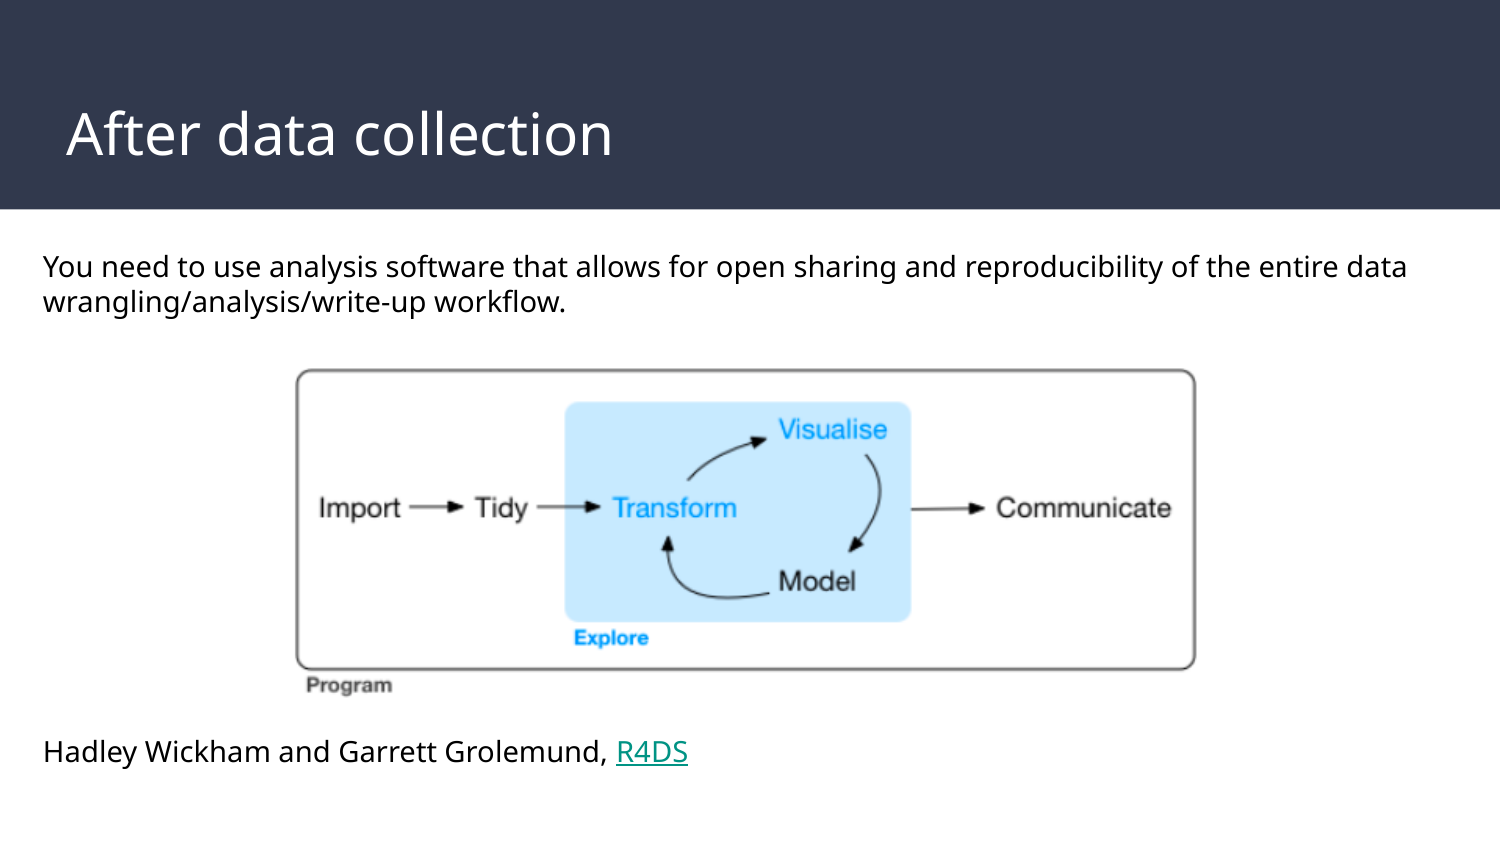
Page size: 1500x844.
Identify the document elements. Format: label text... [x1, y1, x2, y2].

text_box Hadley Wickham and Garrett Grolemund, R4DS [27, 717, 762, 821]
picture [272, 350, 1228, 704]
text_box You need to use analysis software that allows for open sharing and reproducibility of the entire data wrangling/analysis/write-up workflow. [27, 233, 1471, 821]
title After data collection [51, 82, 1449, 185]
